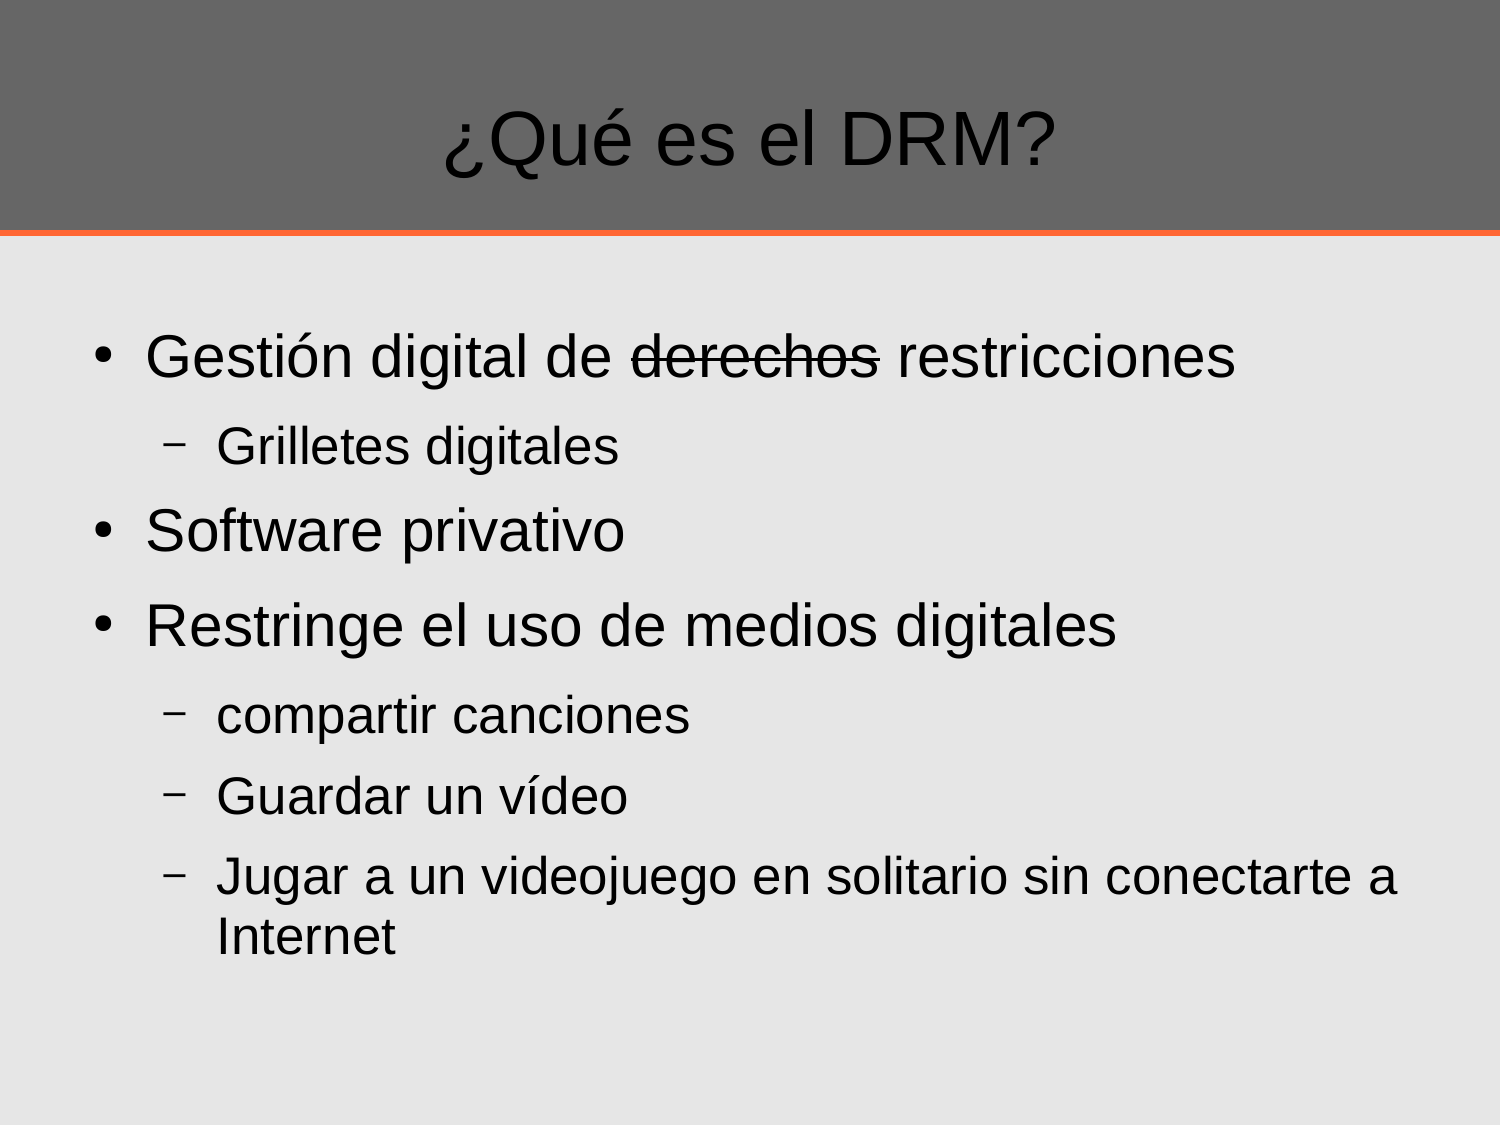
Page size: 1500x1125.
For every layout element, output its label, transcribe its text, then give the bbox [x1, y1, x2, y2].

title ¿Qué es el DRM? [75, 44, 1425, 233]
list Gestión digital de derechos restricciones Grilletes digitales Software privativo Restringe el uso de medios digitales compartir canciones Guardar un vídeo Jugar a un videojuego en solitario sin conectarte a Internet [75, 322, 1425, 975]
